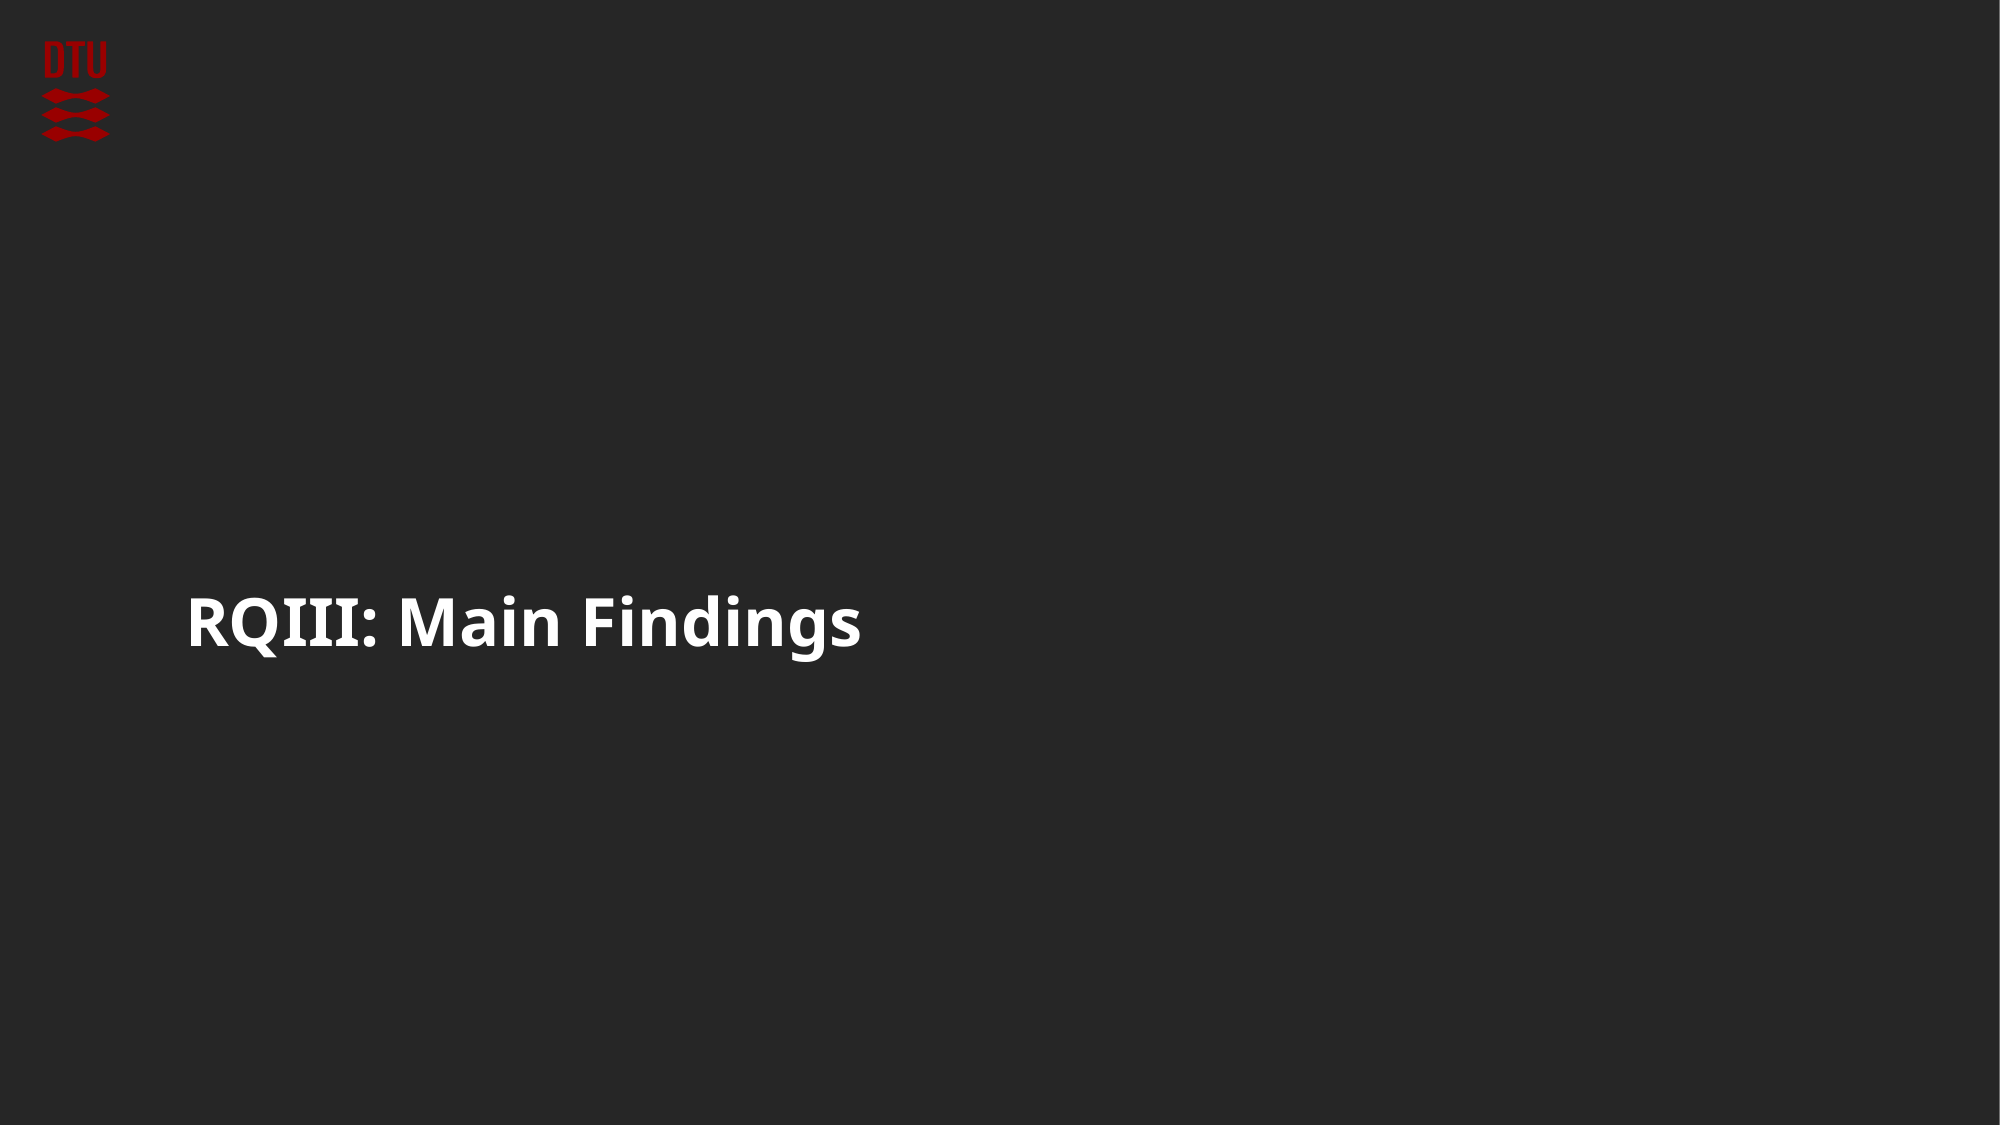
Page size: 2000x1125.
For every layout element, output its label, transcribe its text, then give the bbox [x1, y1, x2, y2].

subtitle RQIII: Main Findings [185, 501, 1713, 739]
